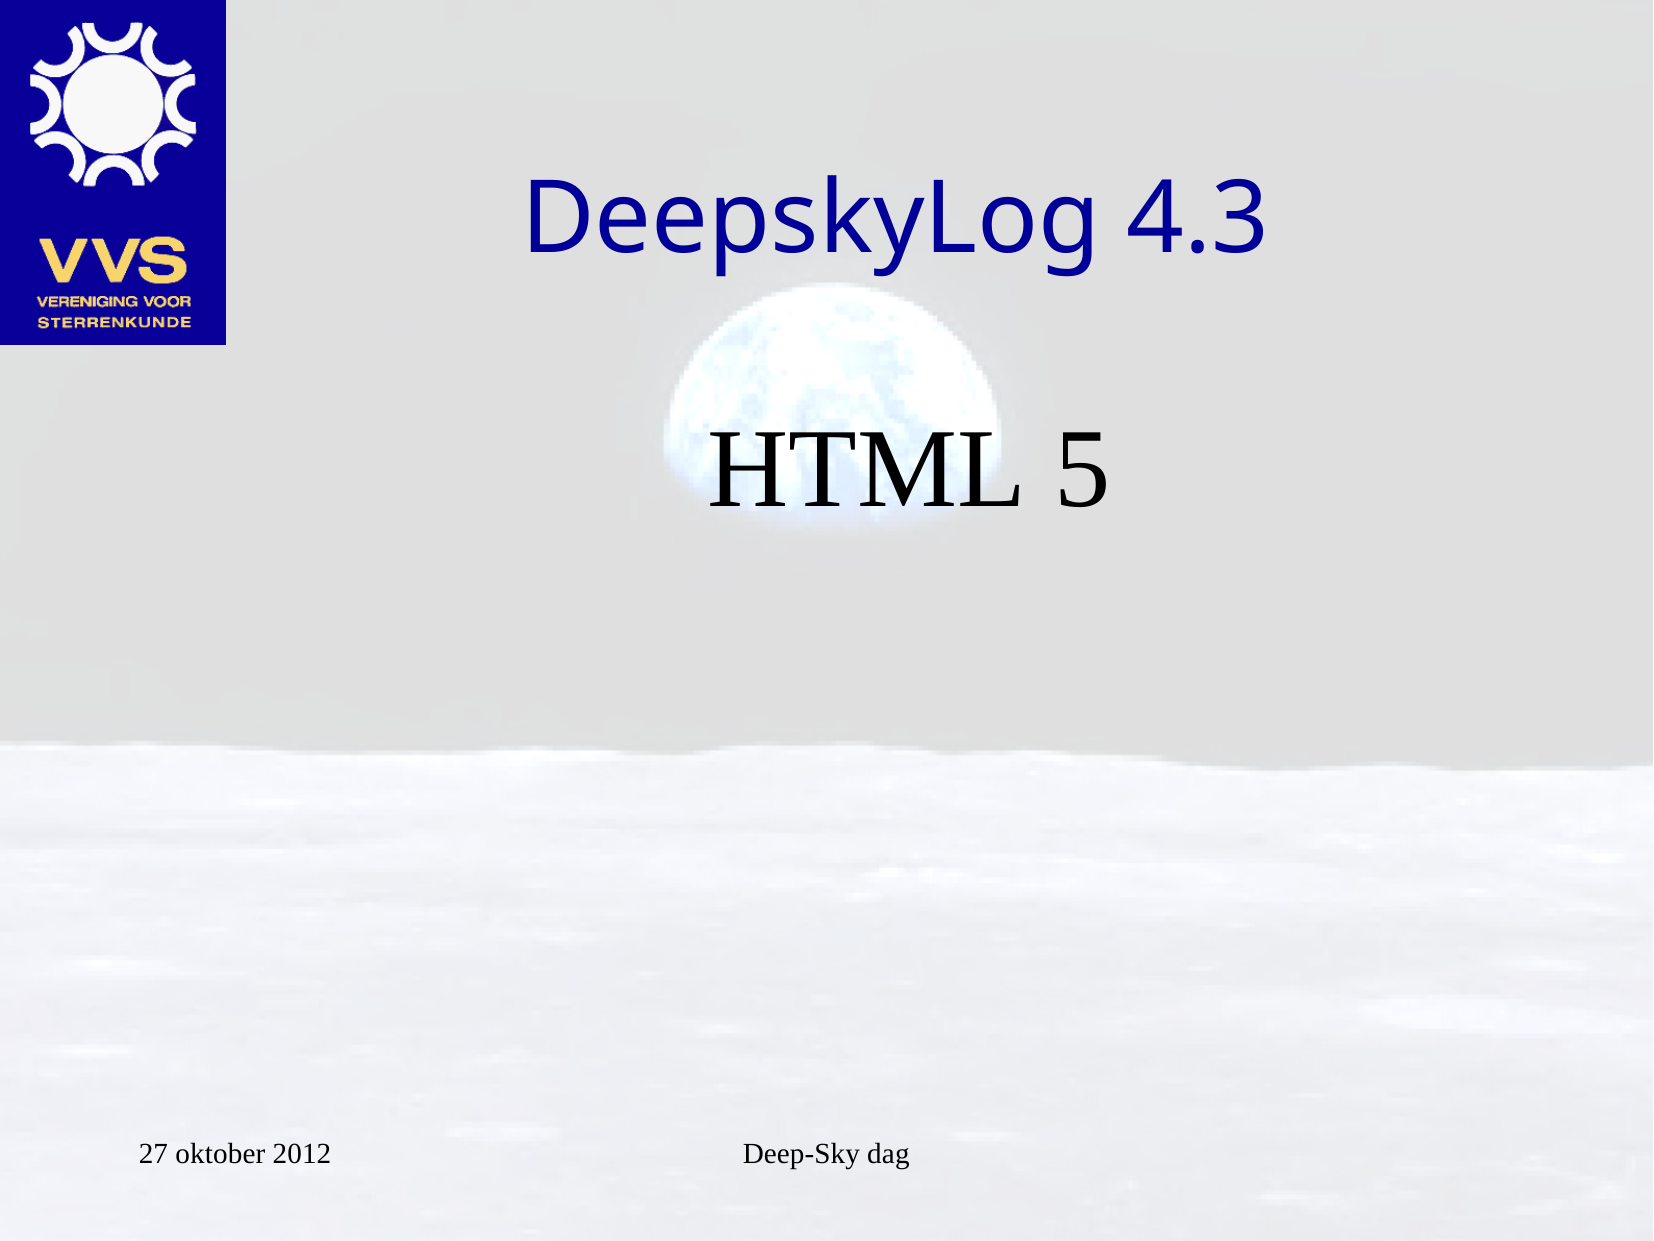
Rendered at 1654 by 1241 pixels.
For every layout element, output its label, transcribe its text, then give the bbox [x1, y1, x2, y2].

text_box HTML 5 [0, 398, 1653, 565]
picture [0, 0, 226, 345]
title DeepskyLog 4.3 [261, 83, 1529, 344]
